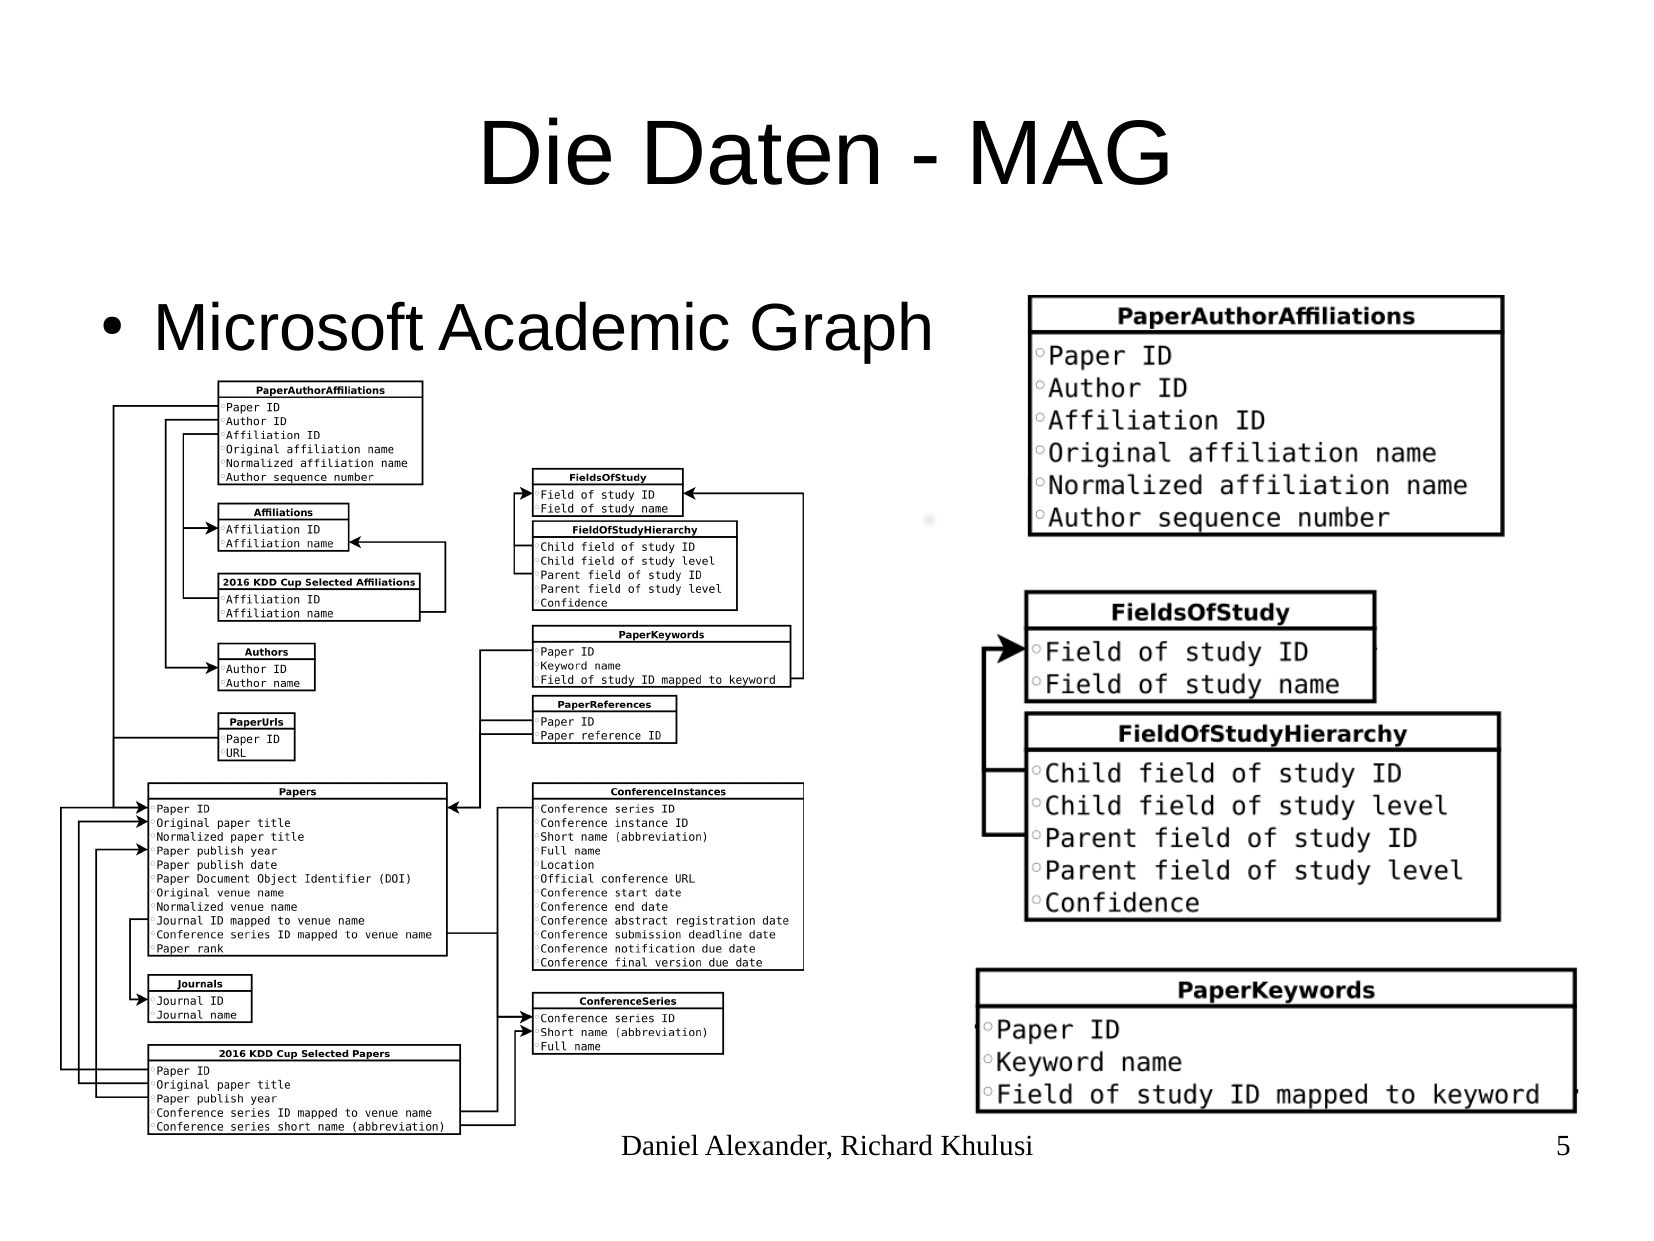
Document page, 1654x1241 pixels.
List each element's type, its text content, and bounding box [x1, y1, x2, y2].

title Die Daten - MAG [82, 49, 1571, 257]
picture [60, 295, 1654, 1182]
list Microsoft Academic Graph [82, 290, 1571, 377]
